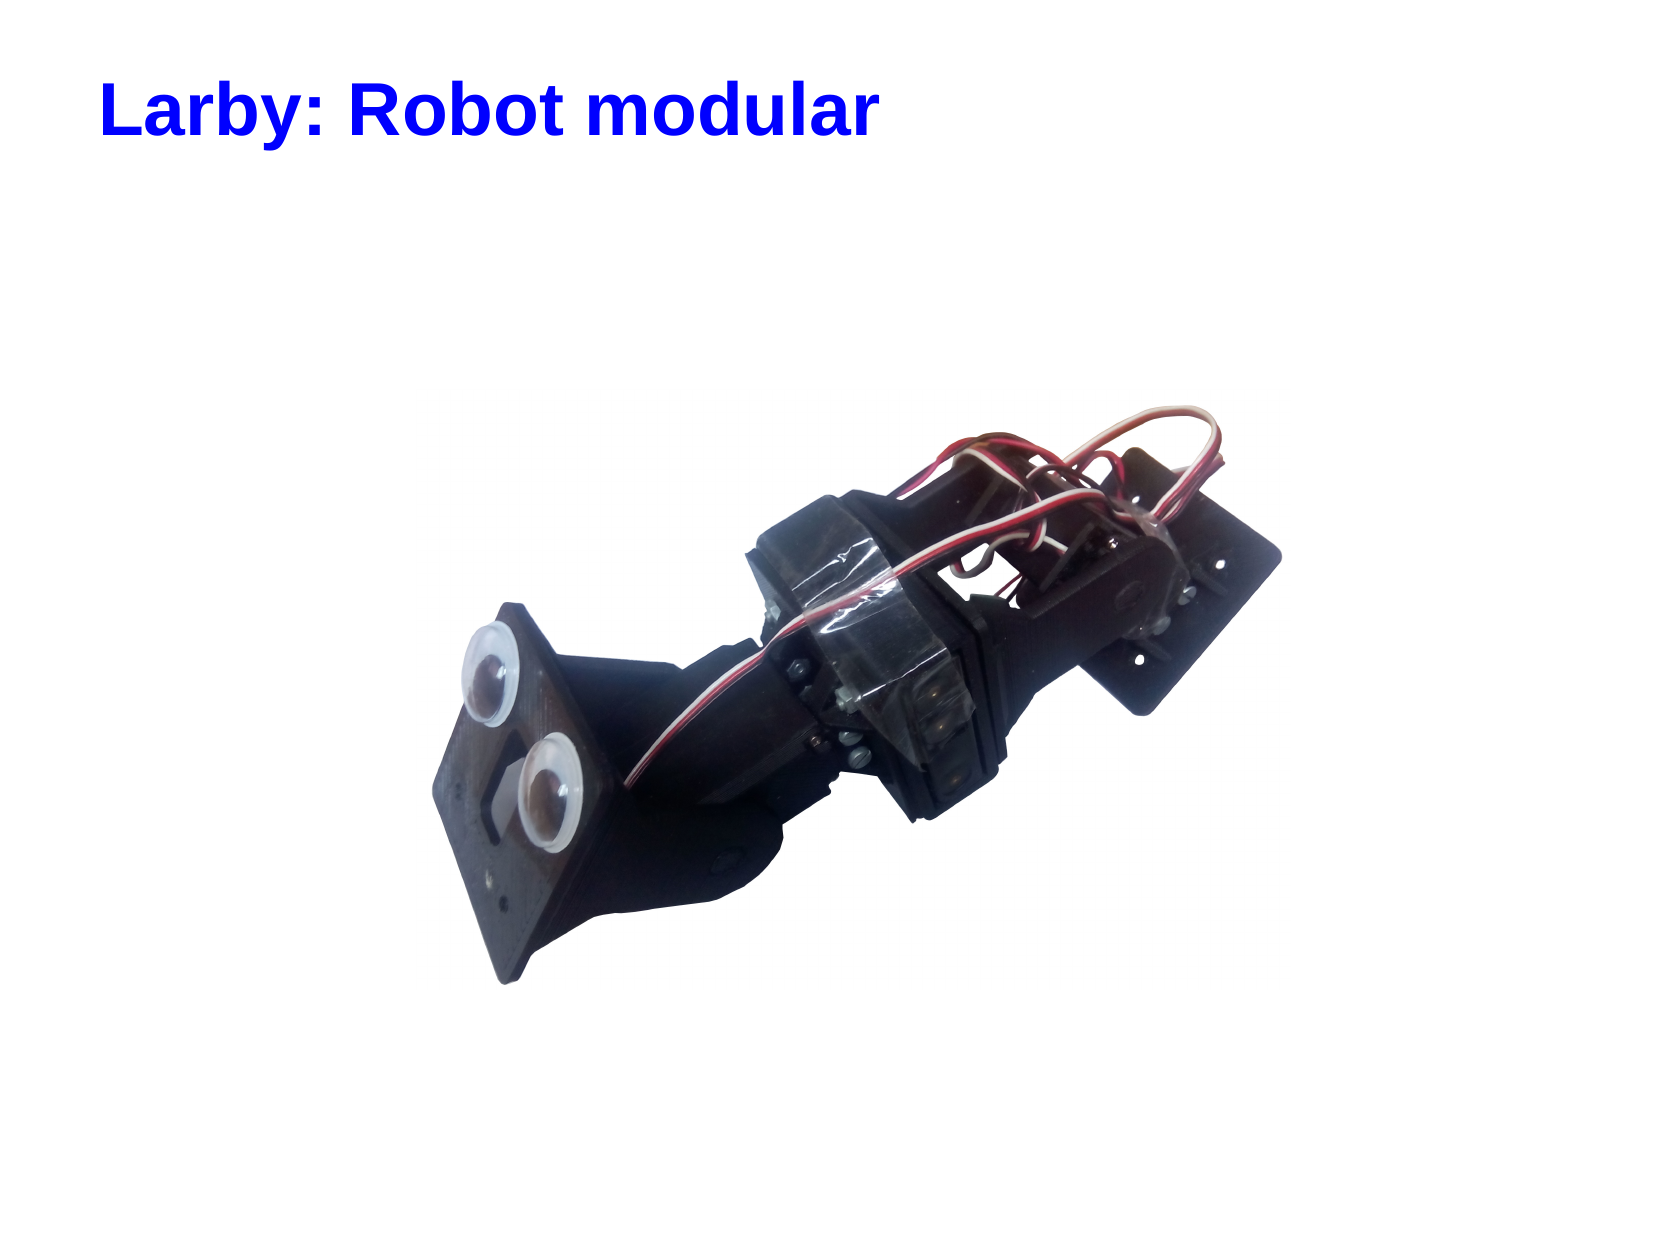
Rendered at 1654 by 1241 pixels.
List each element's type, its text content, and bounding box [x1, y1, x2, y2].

text_box Larby: Robot modular [75, 60, 905, 159]
picture [416, 389, 1291, 991]
